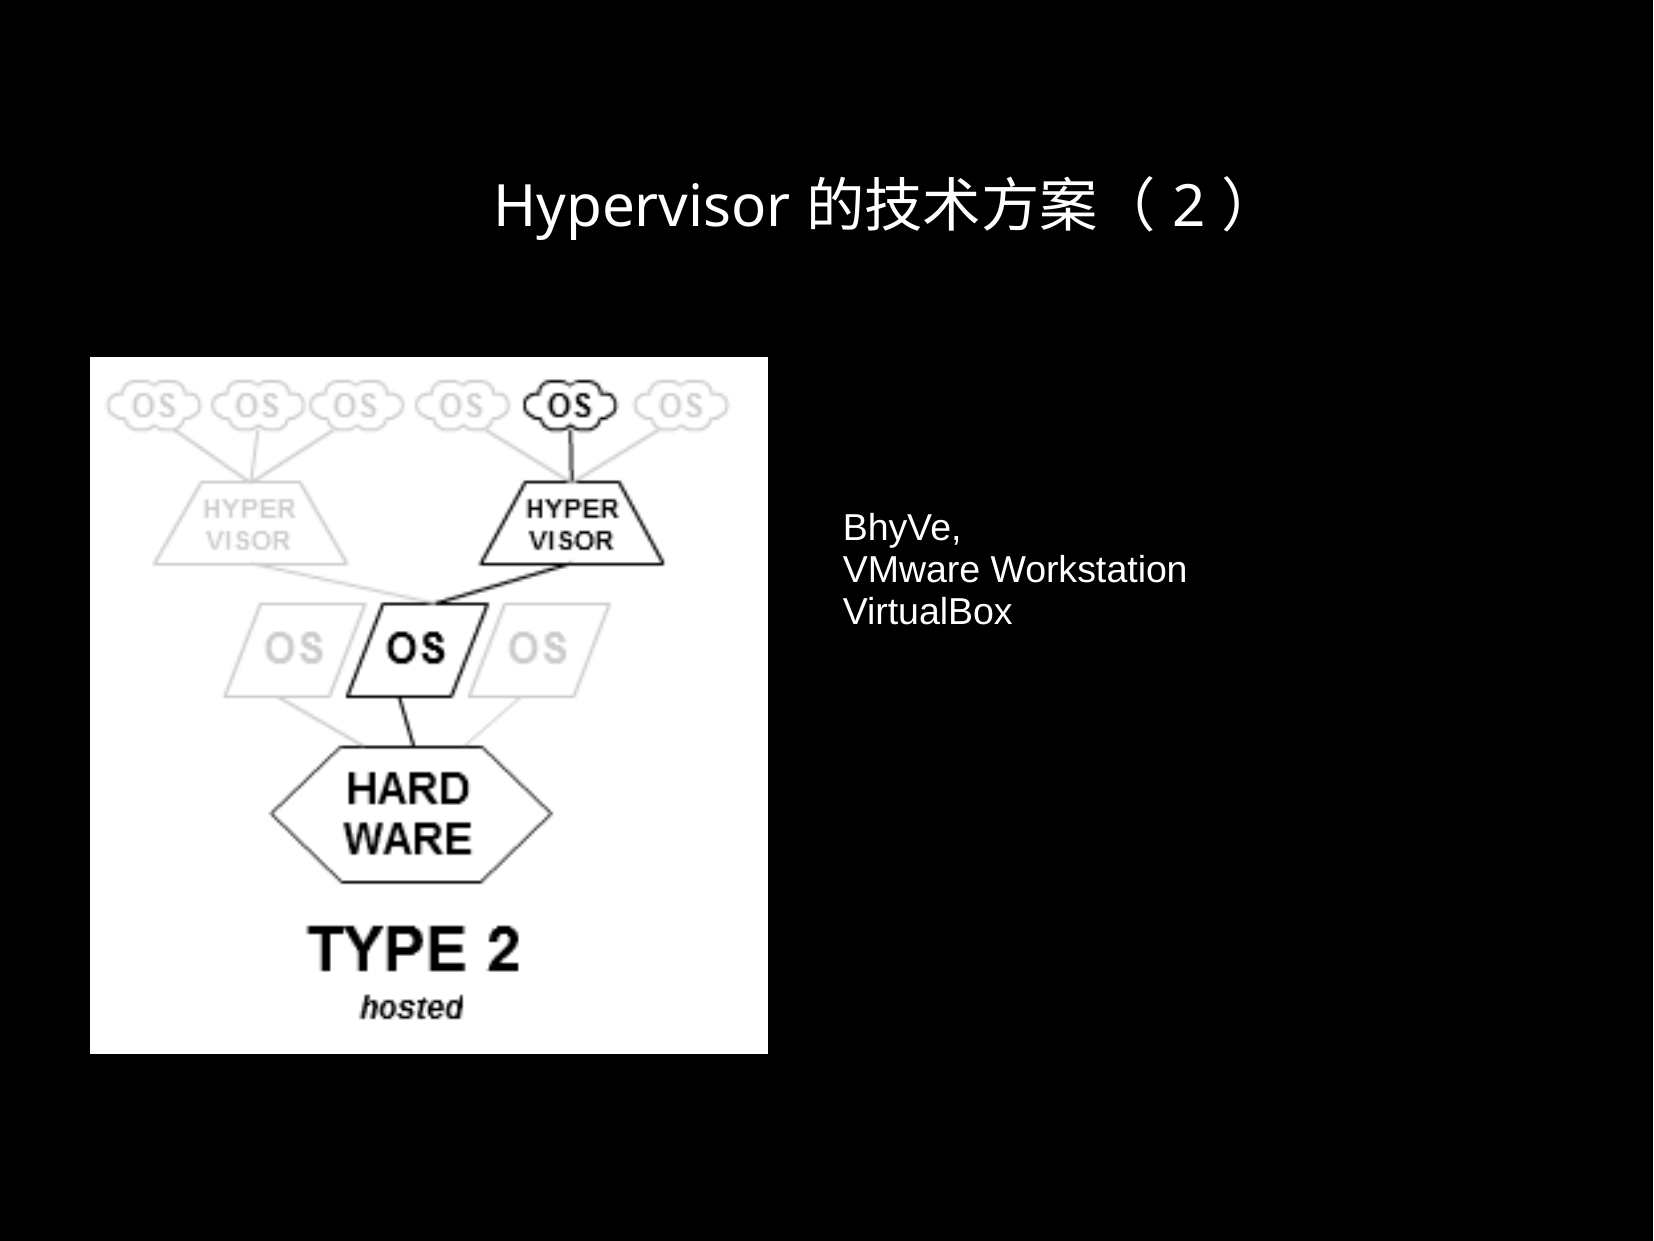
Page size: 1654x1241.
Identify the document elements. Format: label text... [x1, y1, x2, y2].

text_box Hypervisor的技术方案（2） [478, 151, 1312, 243]
picture [90, 357, 768, 1054]
text_box BhyVe, VMware Workstation VirtualBox [828, 498, 1351, 952]
